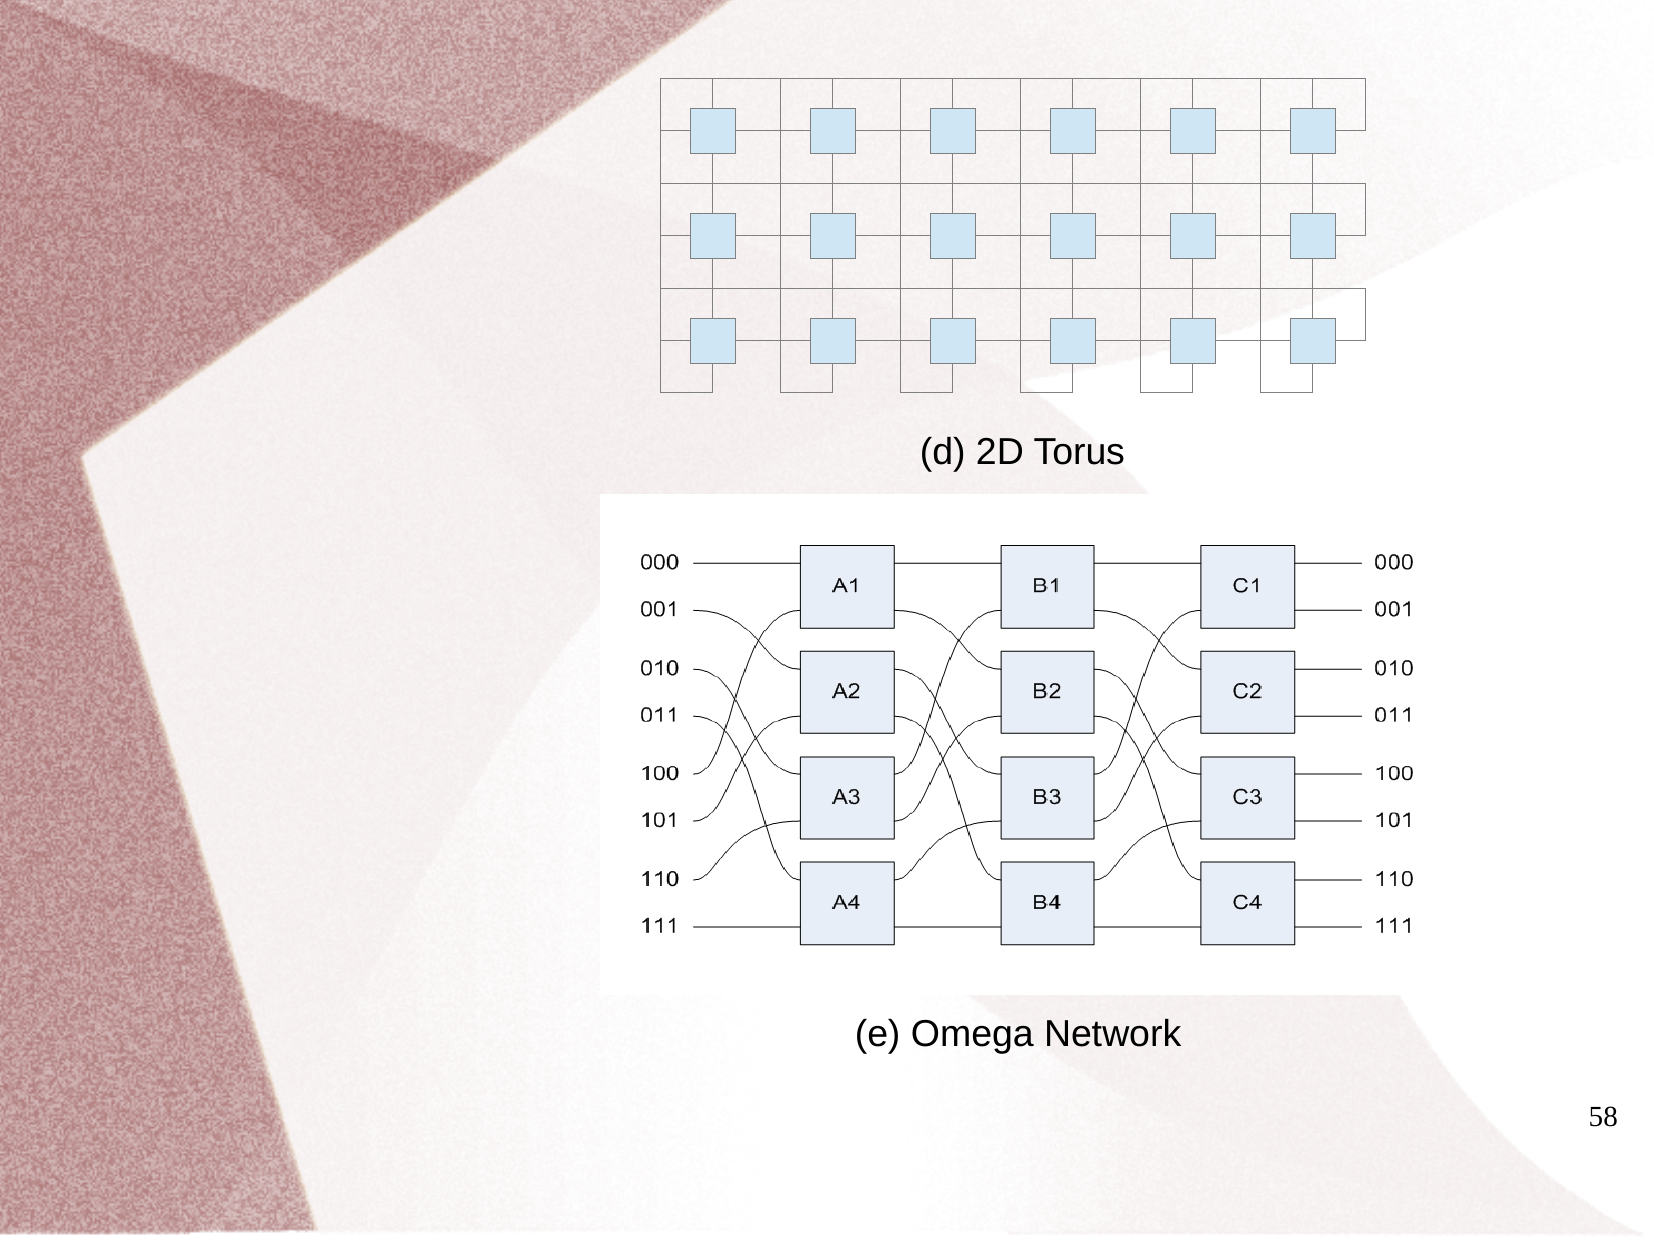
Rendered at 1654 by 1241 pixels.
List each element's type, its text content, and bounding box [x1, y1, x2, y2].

text_box [1050, 318, 1096, 364]
text_box [1290, 108, 1336, 154]
text_box (e) Omega Network [840, 1005, 1246, 1062]
text_box [1050, 108, 1096, 154]
text_box [690, 108, 736, 154]
text_box [1170, 108, 1216, 154]
text_box [930, 318, 976, 364]
text_box [810, 213, 856, 259]
text_box [930, 213, 976, 259]
picture [0, 0, 1654, 1241]
text_box [1170, 213, 1216, 259]
text_box [930, 108, 976, 154]
text_box [690, 318, 736, 364]
text_box (d) 2D Torus [905, 423, 1141, 481]
text_box [1050, 213, 1096, 259]
text_box [1170, 318, 1216, 364]
text_box [1290, 213, 1336, 259]
text_box [690, 213, 736, 259]
text_box [810, 108, 856, 154]
text_box [810, 318, 856, 364]
text_box [1290, 318, 1336, 364]
